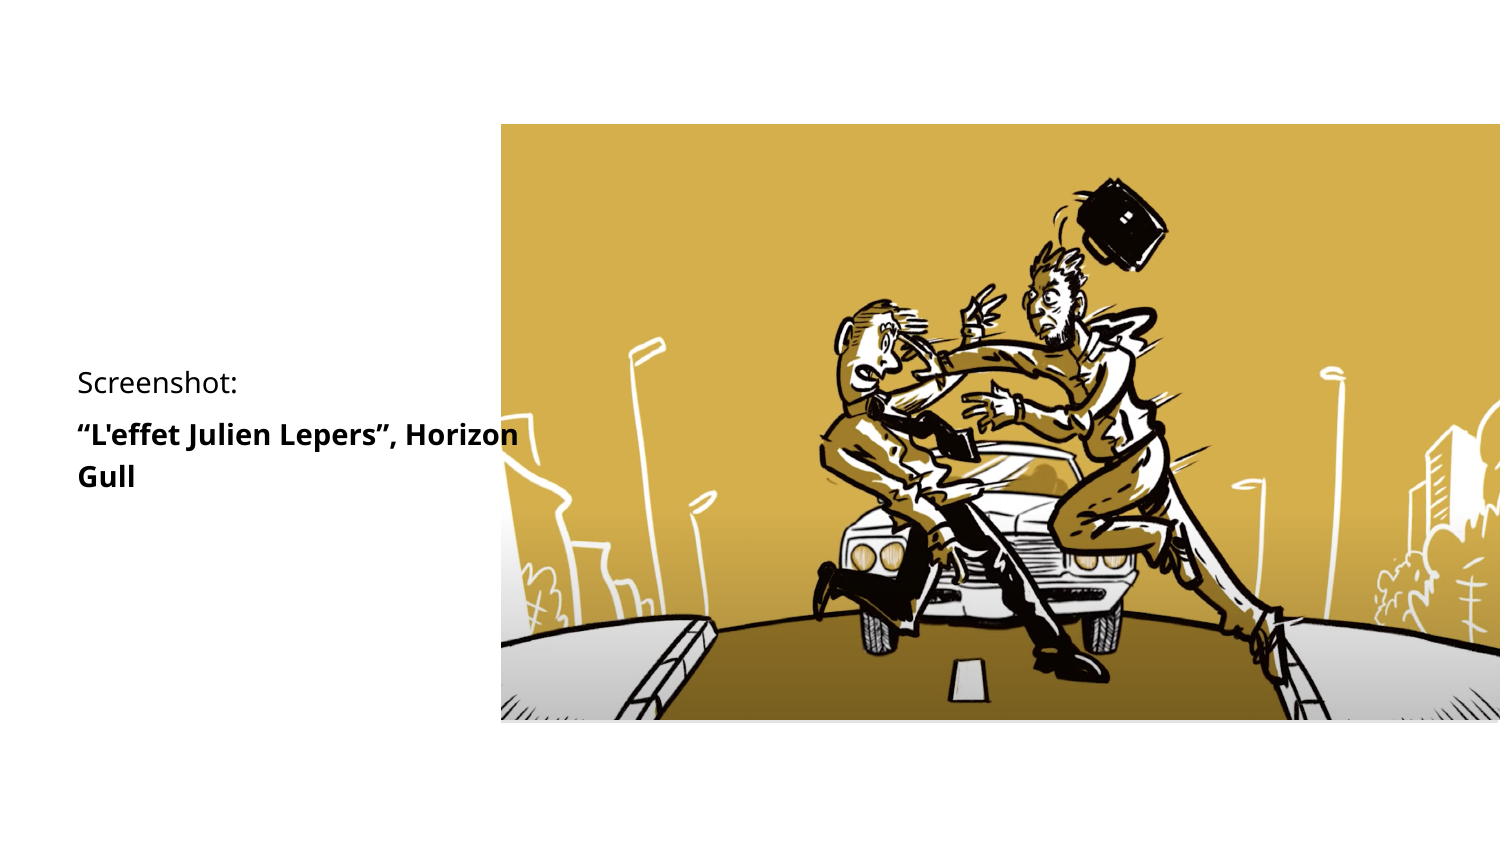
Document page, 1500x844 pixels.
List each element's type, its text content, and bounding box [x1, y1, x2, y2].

picture [501, 124, 1500, 720]
text_box Screenshot: “L'effet Julien Lepers”, Horizon Gull [77, 357, 521, 433]
